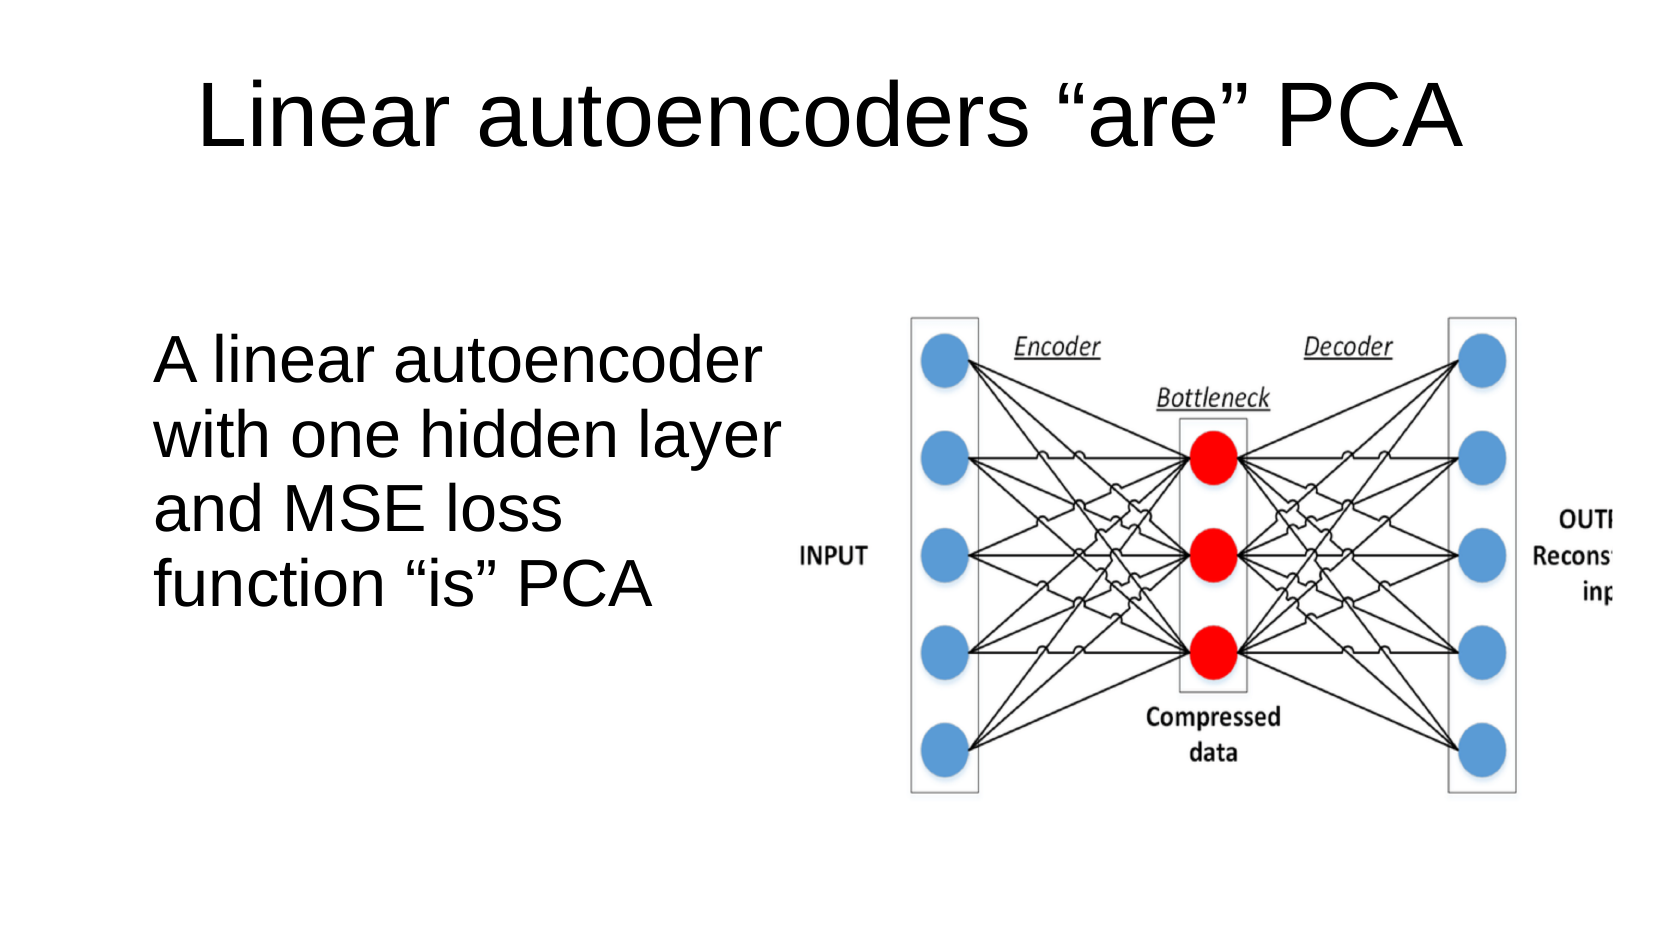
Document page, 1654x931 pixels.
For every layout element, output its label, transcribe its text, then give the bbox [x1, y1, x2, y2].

picture [787, 315, 1613, 802]
title Linear autoencoders “are” PCA [86, 37, 1576, 193]
list A linear autoencoder with one hidden layer and MSE loss function “is” PCA [82, 217, 788, 758]
